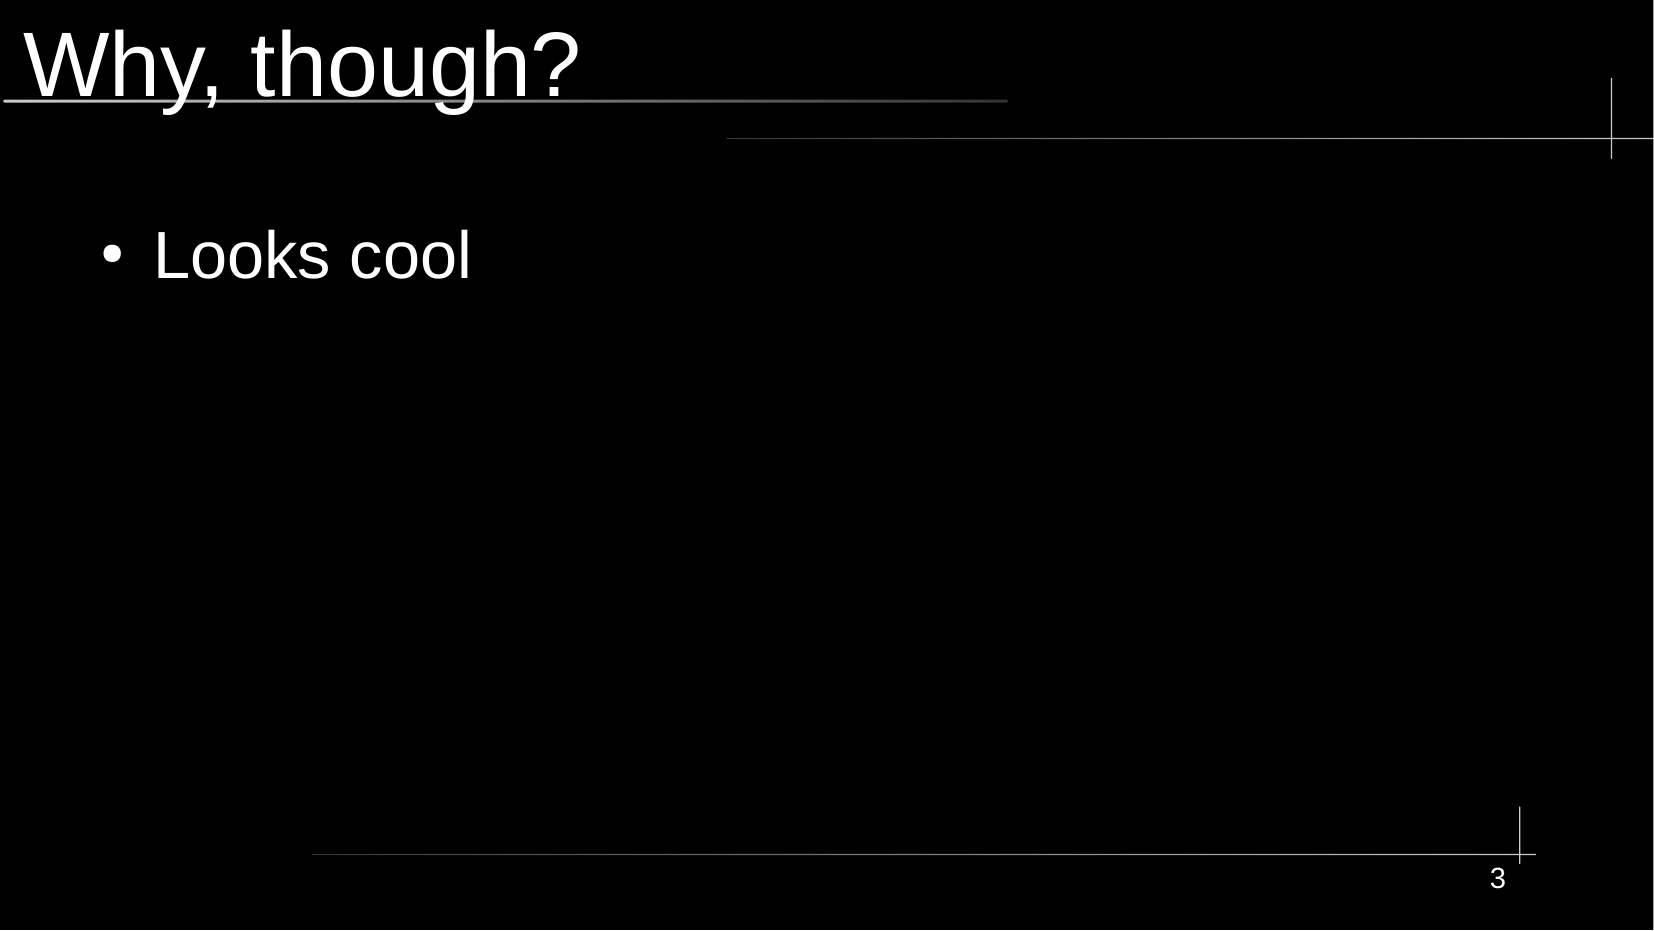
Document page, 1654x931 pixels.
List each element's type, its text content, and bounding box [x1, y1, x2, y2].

list Looks cool [82, 217, 1571, 758]
title Why, though? [23, 11, 1589, 119]
